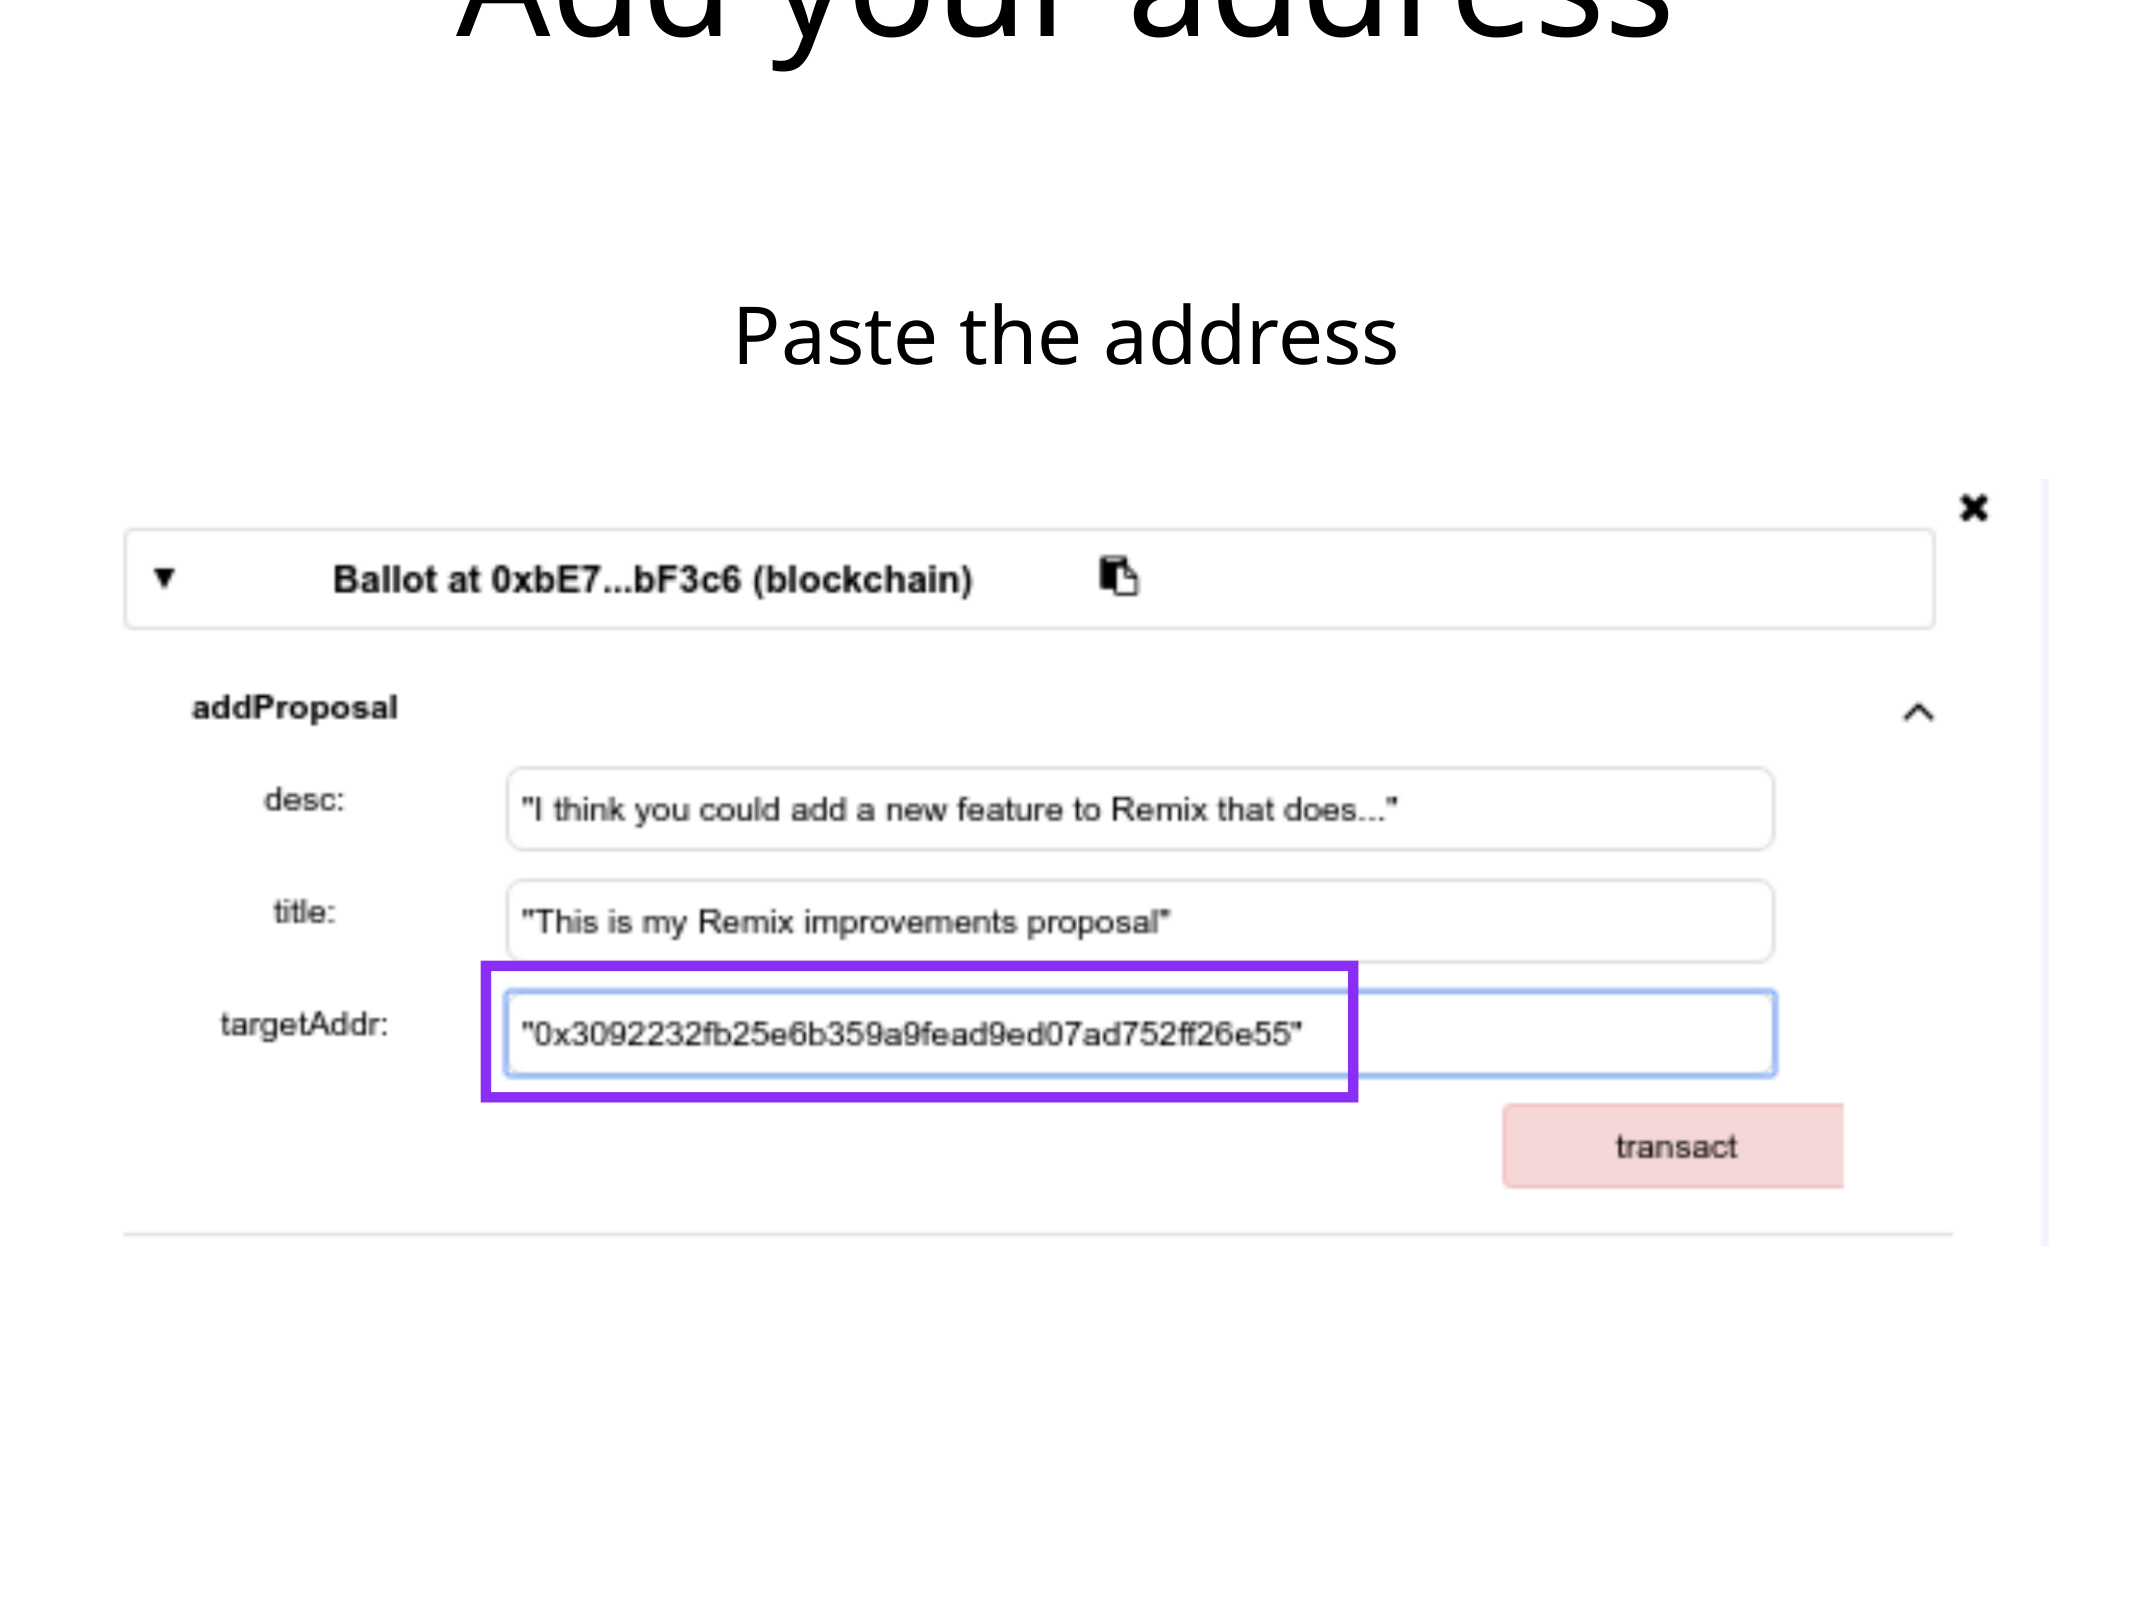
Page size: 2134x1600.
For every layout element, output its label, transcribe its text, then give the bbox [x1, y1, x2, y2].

picture [70, 479, 2109, 1359]
subtitle Paste the address ( when dependencies.js is the active file ) [112, 277, 2021, 479]
title Add your address [69, 0, 2064, 423]
